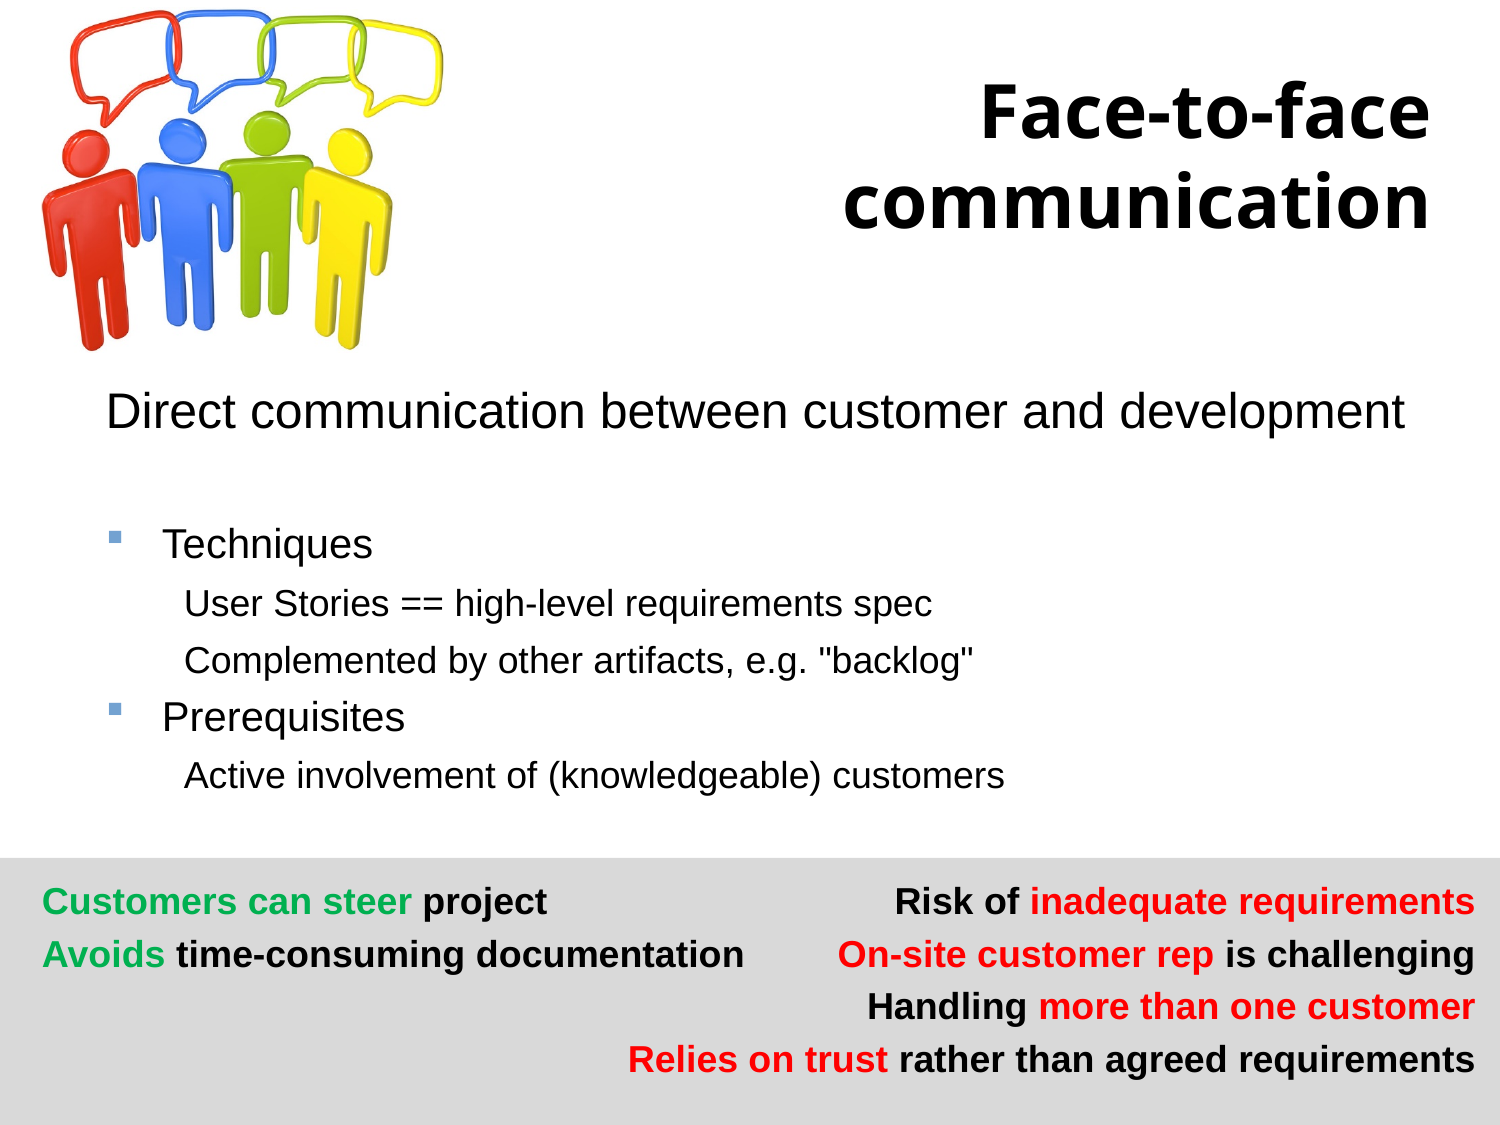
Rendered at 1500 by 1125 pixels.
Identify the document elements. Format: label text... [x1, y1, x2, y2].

text_box [0, 857, 1500, 1125]
text_box Direct communication between customer and development Techniques User Stories == high-level requirements spec Complemented by other artifacts, e.g. "backlog" Prerequisites Active involvement of (knowledgeable) customers [90, 371, 1440, 857]
picture [41, 7, 448, 353]
text_box Customers can steer project Avoids time-consuming documentation [27, 869, 572, 997]
text_box Risk of inadequate requirements On-site customer rep is challenging Handling more than one customer Relies on trust rather than agreed requirements [572, 869, 1491, 997]
title Face-to-face communication [419, 0, 1447, 251]
